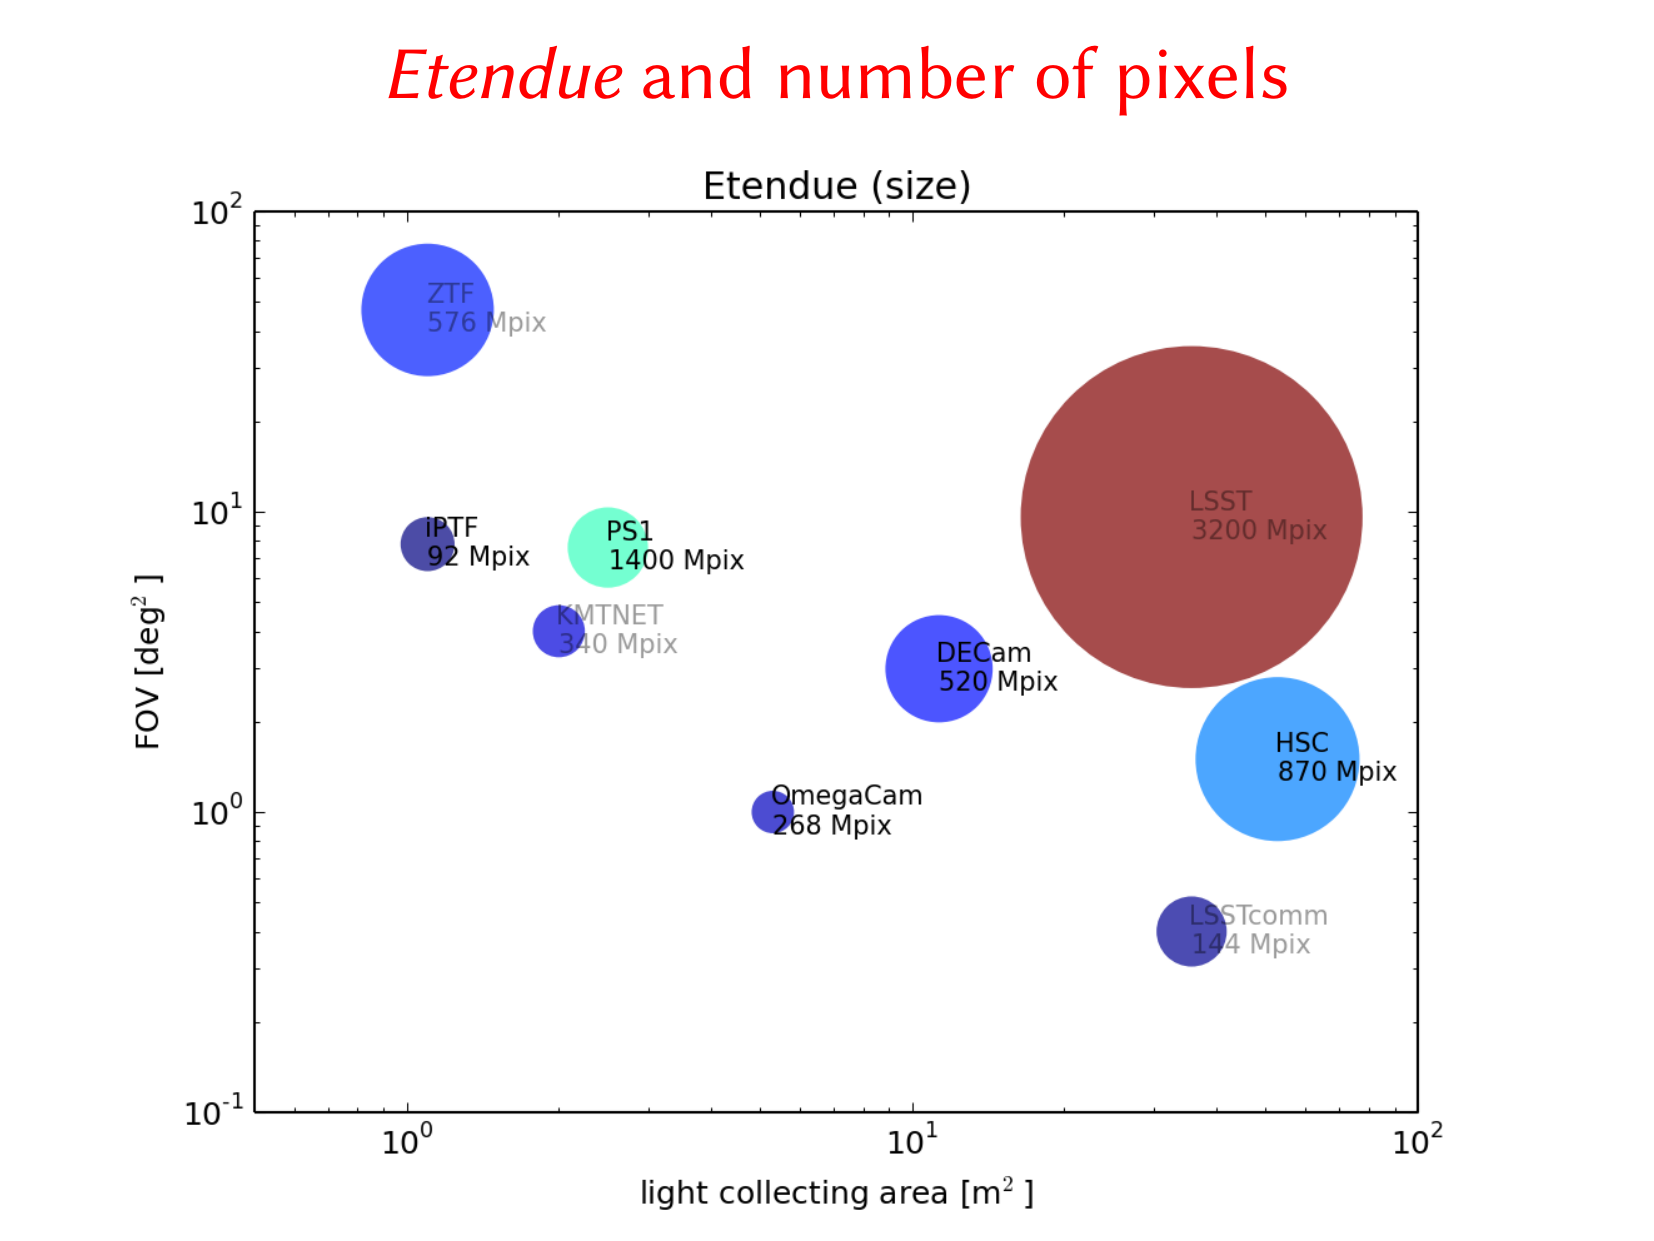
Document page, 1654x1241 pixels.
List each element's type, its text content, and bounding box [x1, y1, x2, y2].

text_box Etendue and number of pixels [221, 24, 1452, 286]
picture [67, 99, 1568, 1225]
